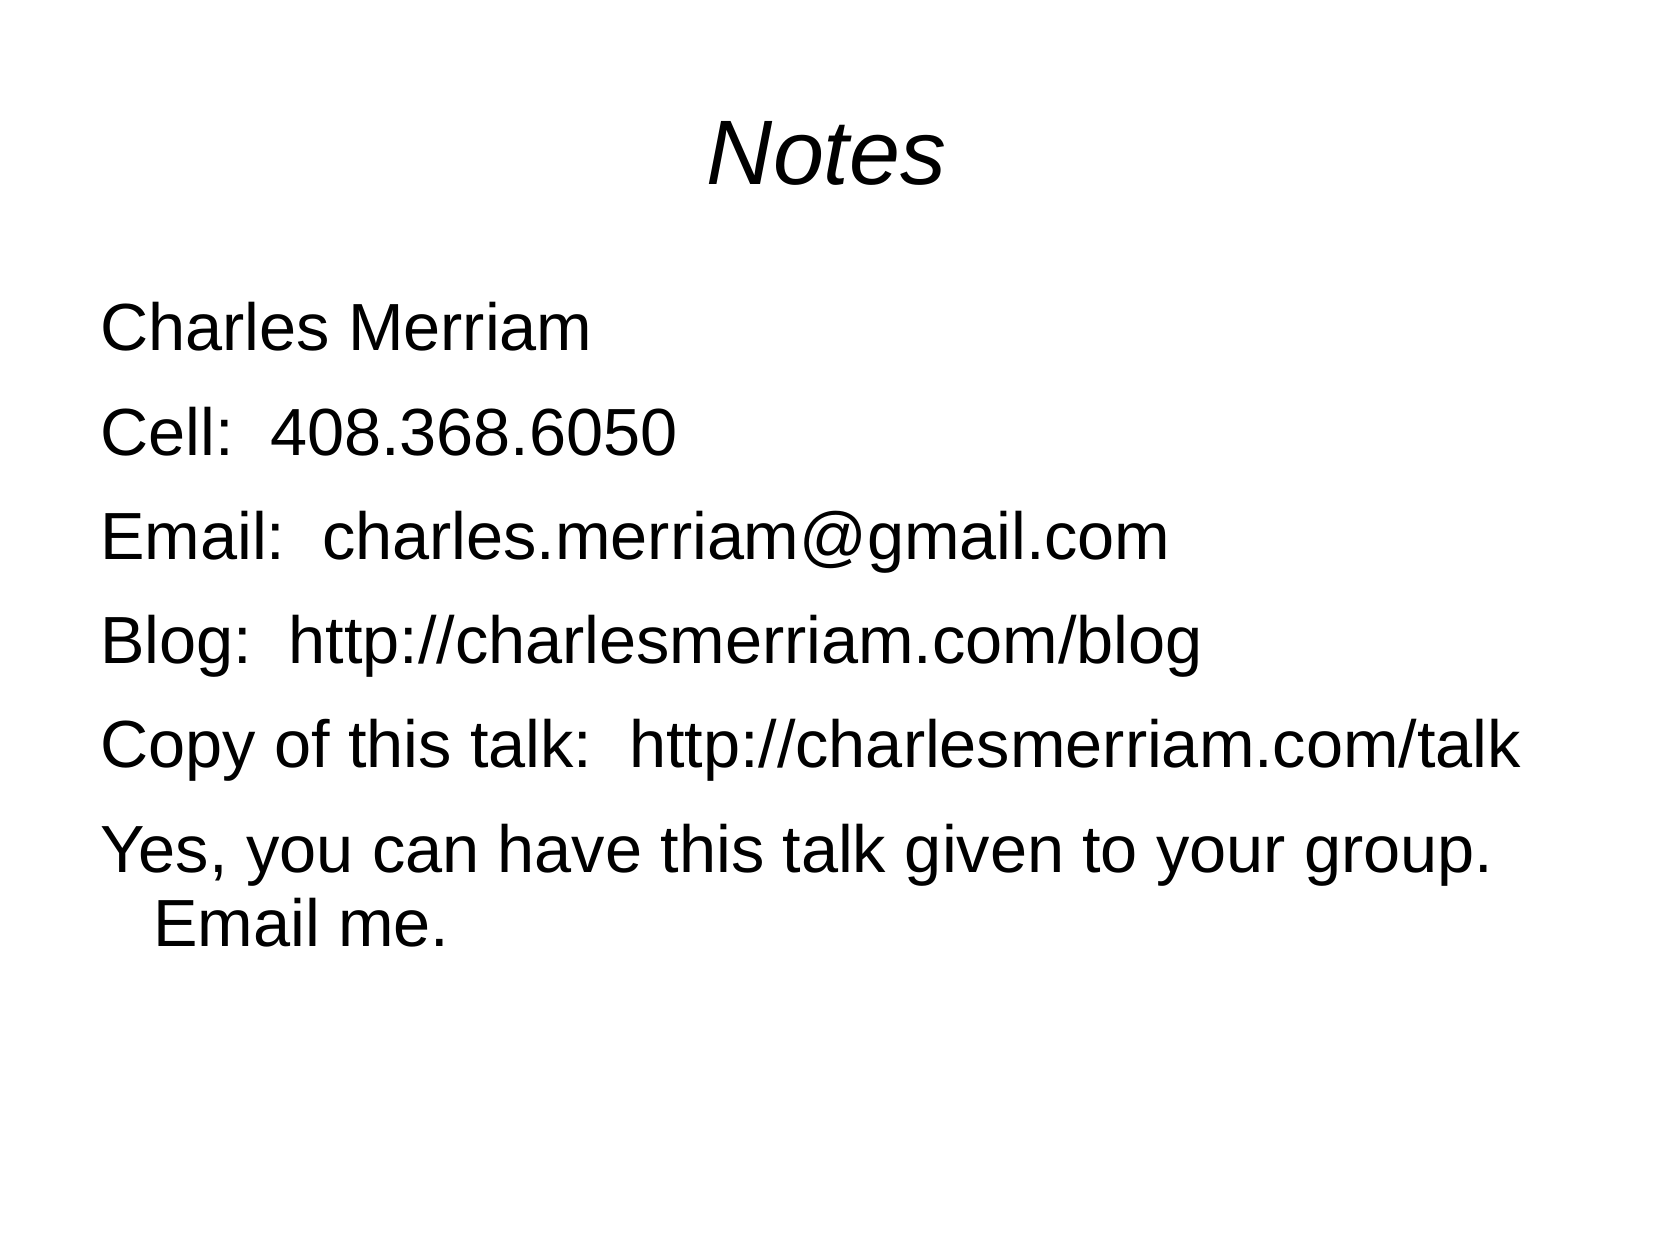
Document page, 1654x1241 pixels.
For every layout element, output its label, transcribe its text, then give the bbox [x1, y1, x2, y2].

title Notes [82, 56, 1571, 250]
list Charles Merriam Cell: 408.368.6050 Email: charles.merriam@gmail.com Blog: http://charlesmerriam.com/blog Copy of this talk: http://charlesmerriam.com/talk Yes, you can have this talk given to your group. Email me. [82, 290, 1571, 1233]
